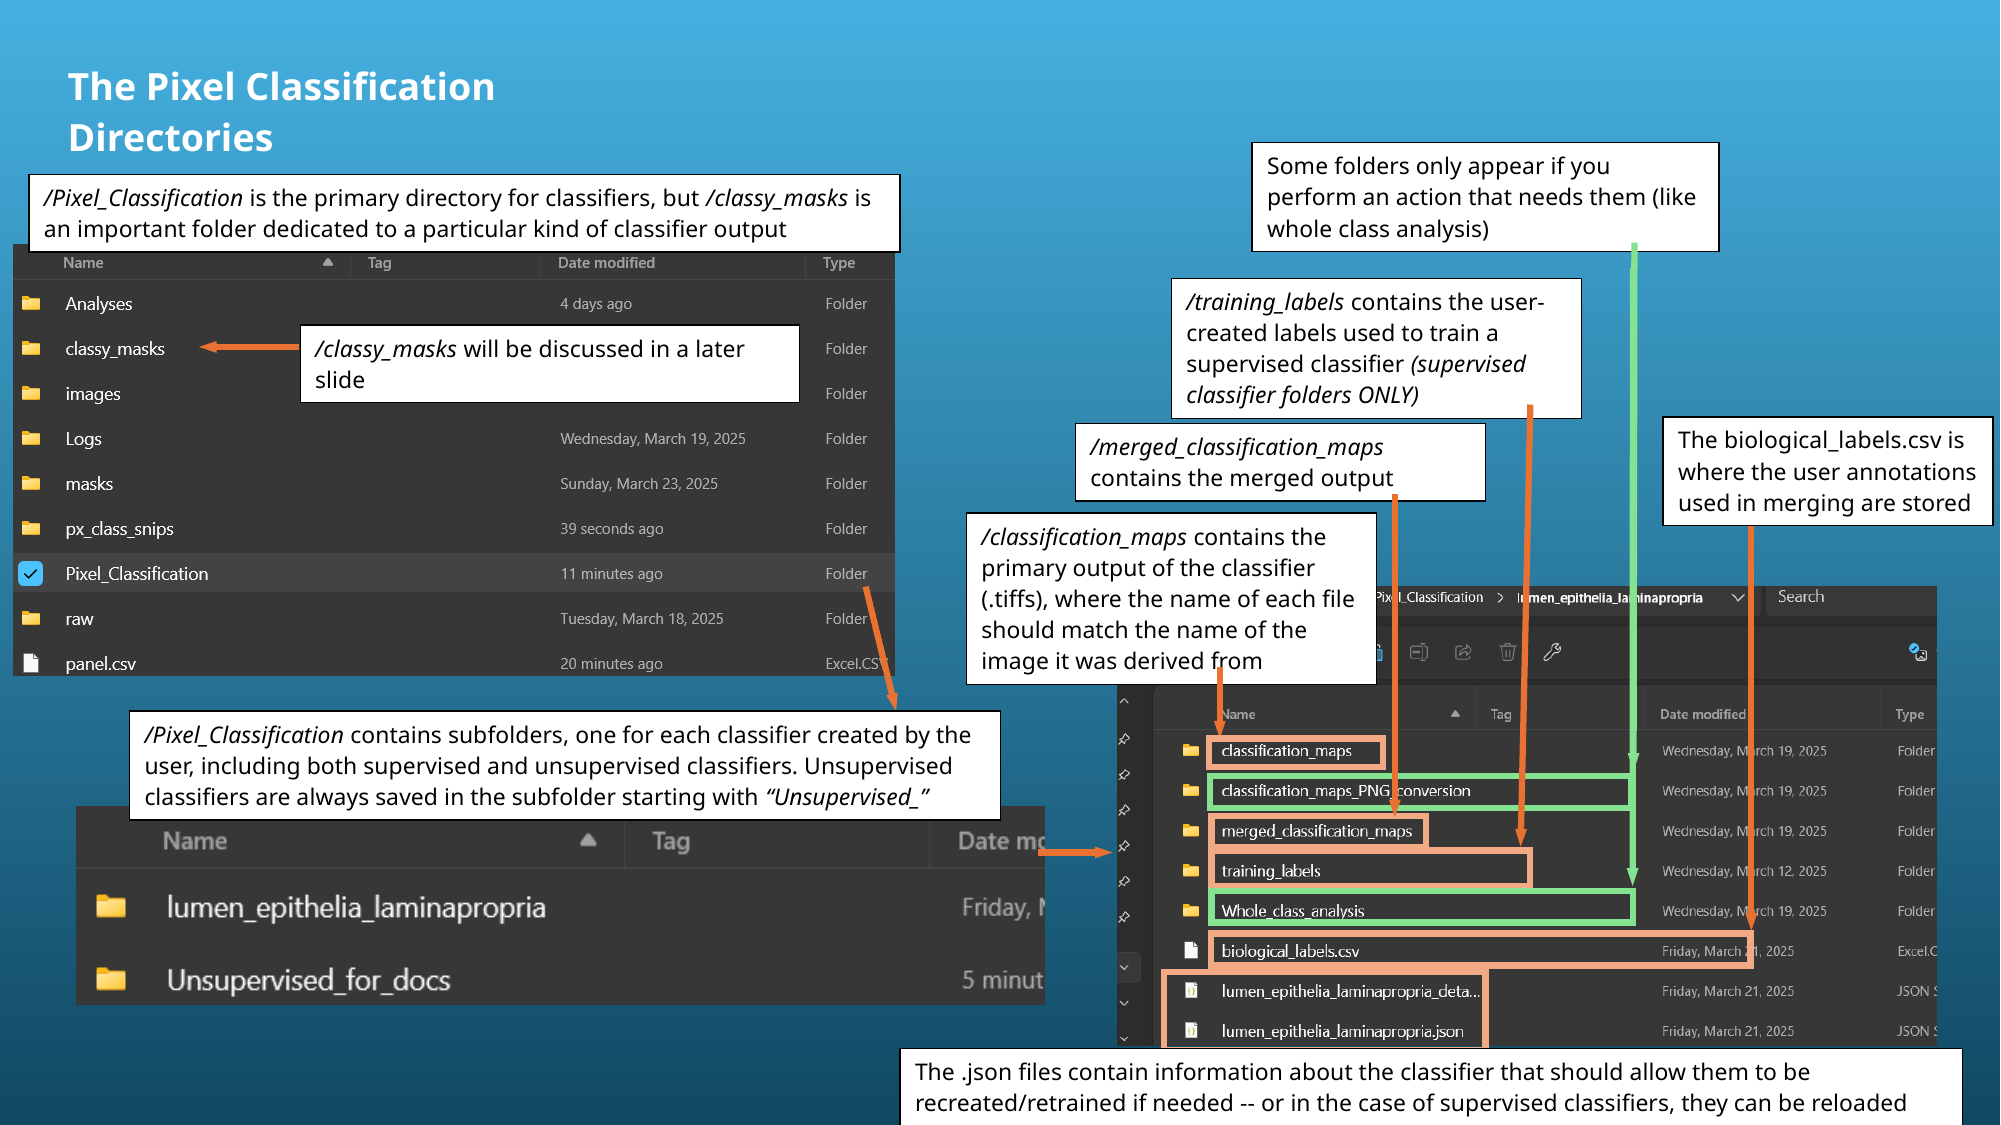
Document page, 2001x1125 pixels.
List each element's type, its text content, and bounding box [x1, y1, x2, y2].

text_box /Pixel_Classification is the primary directory for classifiers, but /classy_masks is an important folder dedicated to a particular kind of classifier output [28, 174, 901, 247]
picture [1167, 975, 1482, 1046]
text_box /training_labels contains the user-created labels used to train a supervised classifier (supervised classifier folders ONLY) [1171, 278, 1582, 405]
picture [1489, 586, 1937, 1046]
text_box Some folders only appear if you perform an action that needs them (like whole class analysis) [1252, 142, 1720, 243]
picture [1215, 894, 1630, 919]
text_box The biological_labels.csv is where the user annotations used in merging are stored [1663, 416, 1993, 517]
picture [1117, 586, 1750, 1046]
picture [1212, 742, 1380, 764]
picture [1397, 811, 1520, 847]
text_box /classy_masks will be discussed in a later slide [300, 325, 800, 369]
picture [1213, 779, 1392, 805]
picture [1398, 586, 1523, 773]
picture [1215, 819, 1423, 844]
text_box /classification_maps contains the primary output of the classifier (.tiffs), where the name of each file should match the name of the image it was derived from [966, 513, 1377, 668]
picture [1526, 586, 1629, 773]
text_box The Pixel Classification Directories [52, 53, 719, 159]
picture [76, 806, 1045, 1005]
text_box /Pixel_Classification contains subfolders, one for each classifier created by the user, including both supervised and unsupervised classifiers. Unsupervised classifiers are always saved in the subfolder starting with “Unsupervised_” [129, 711, 1001, 812]
text_box The .json files contain information about the classifier that should allow them to be recreated/retrained if needed -- or in the case of supervised classifiers, they can be reloaded directly without retraining [900, 1048, 1963, 1121]
text_box /merged_classification_maps contains the merged output [1075, 423, 1486, 495]
picture [1215, 854, 1527, 883]
picture [13, 244, 895, 676]
picture [1214, 937, 1747, 962]
picture [1398, 779, 1518, 805]
picture [1525, 779, 1628, 805]
